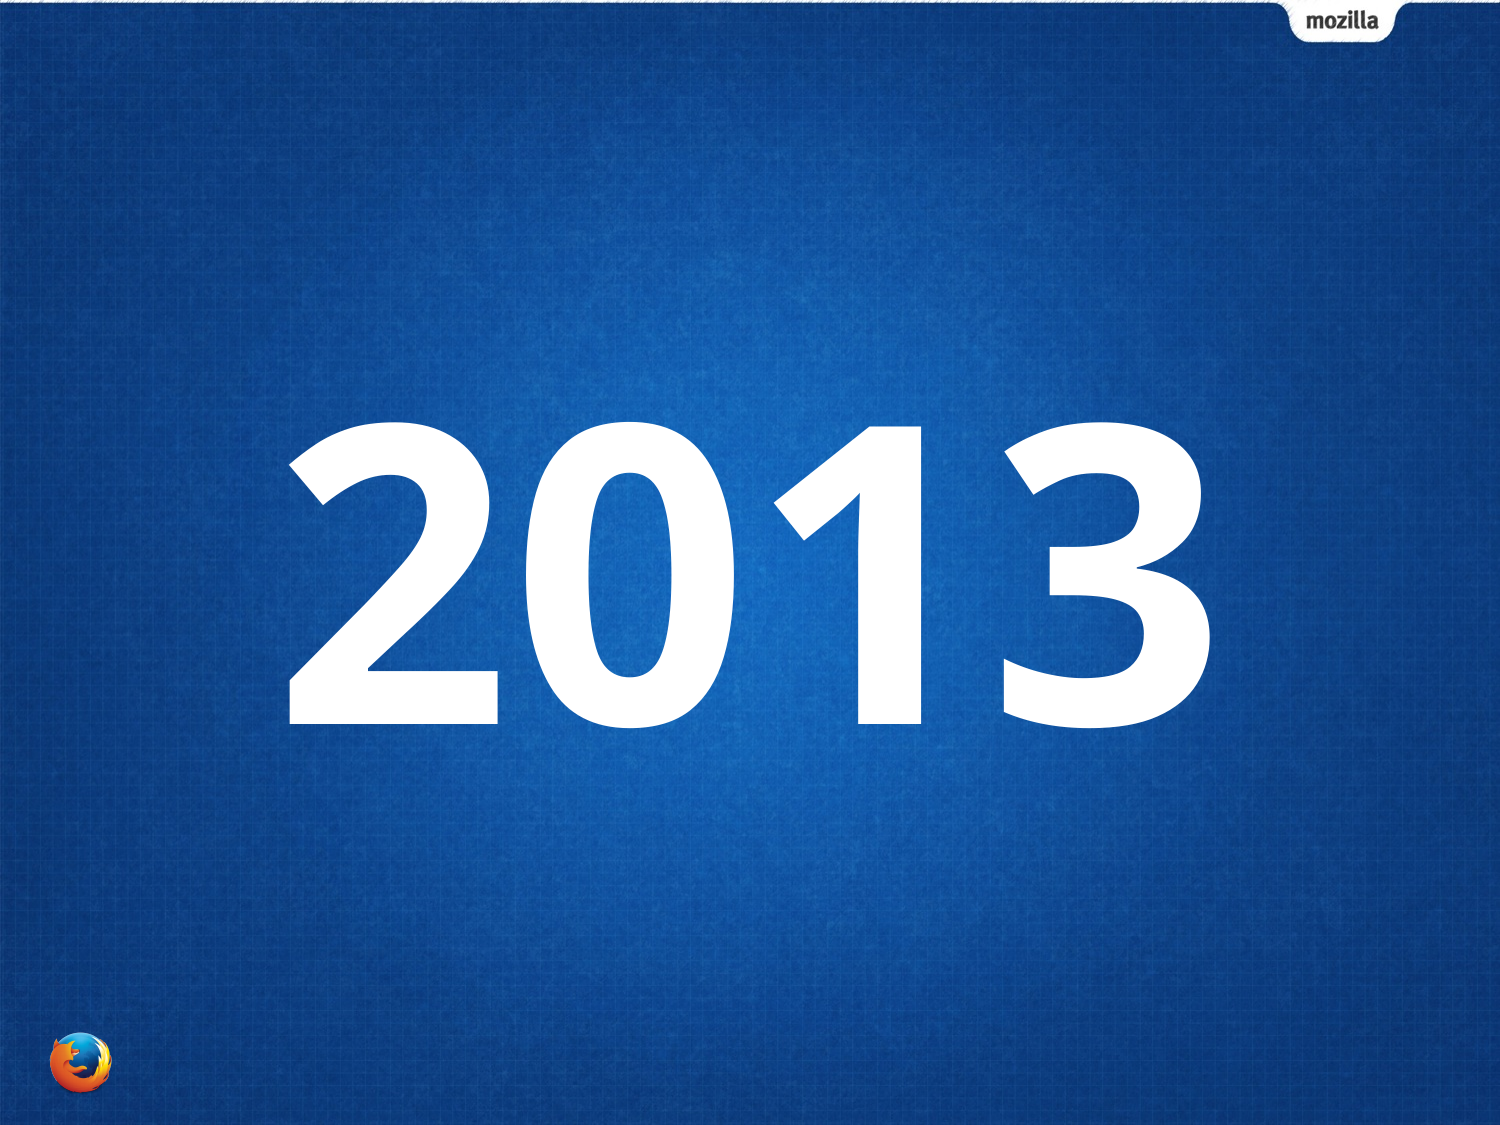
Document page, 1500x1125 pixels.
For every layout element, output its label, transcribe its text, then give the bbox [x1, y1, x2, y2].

picture [0, 0, 1500, 1125]
subtitle 2013 [75, 128, 1426, 997]
